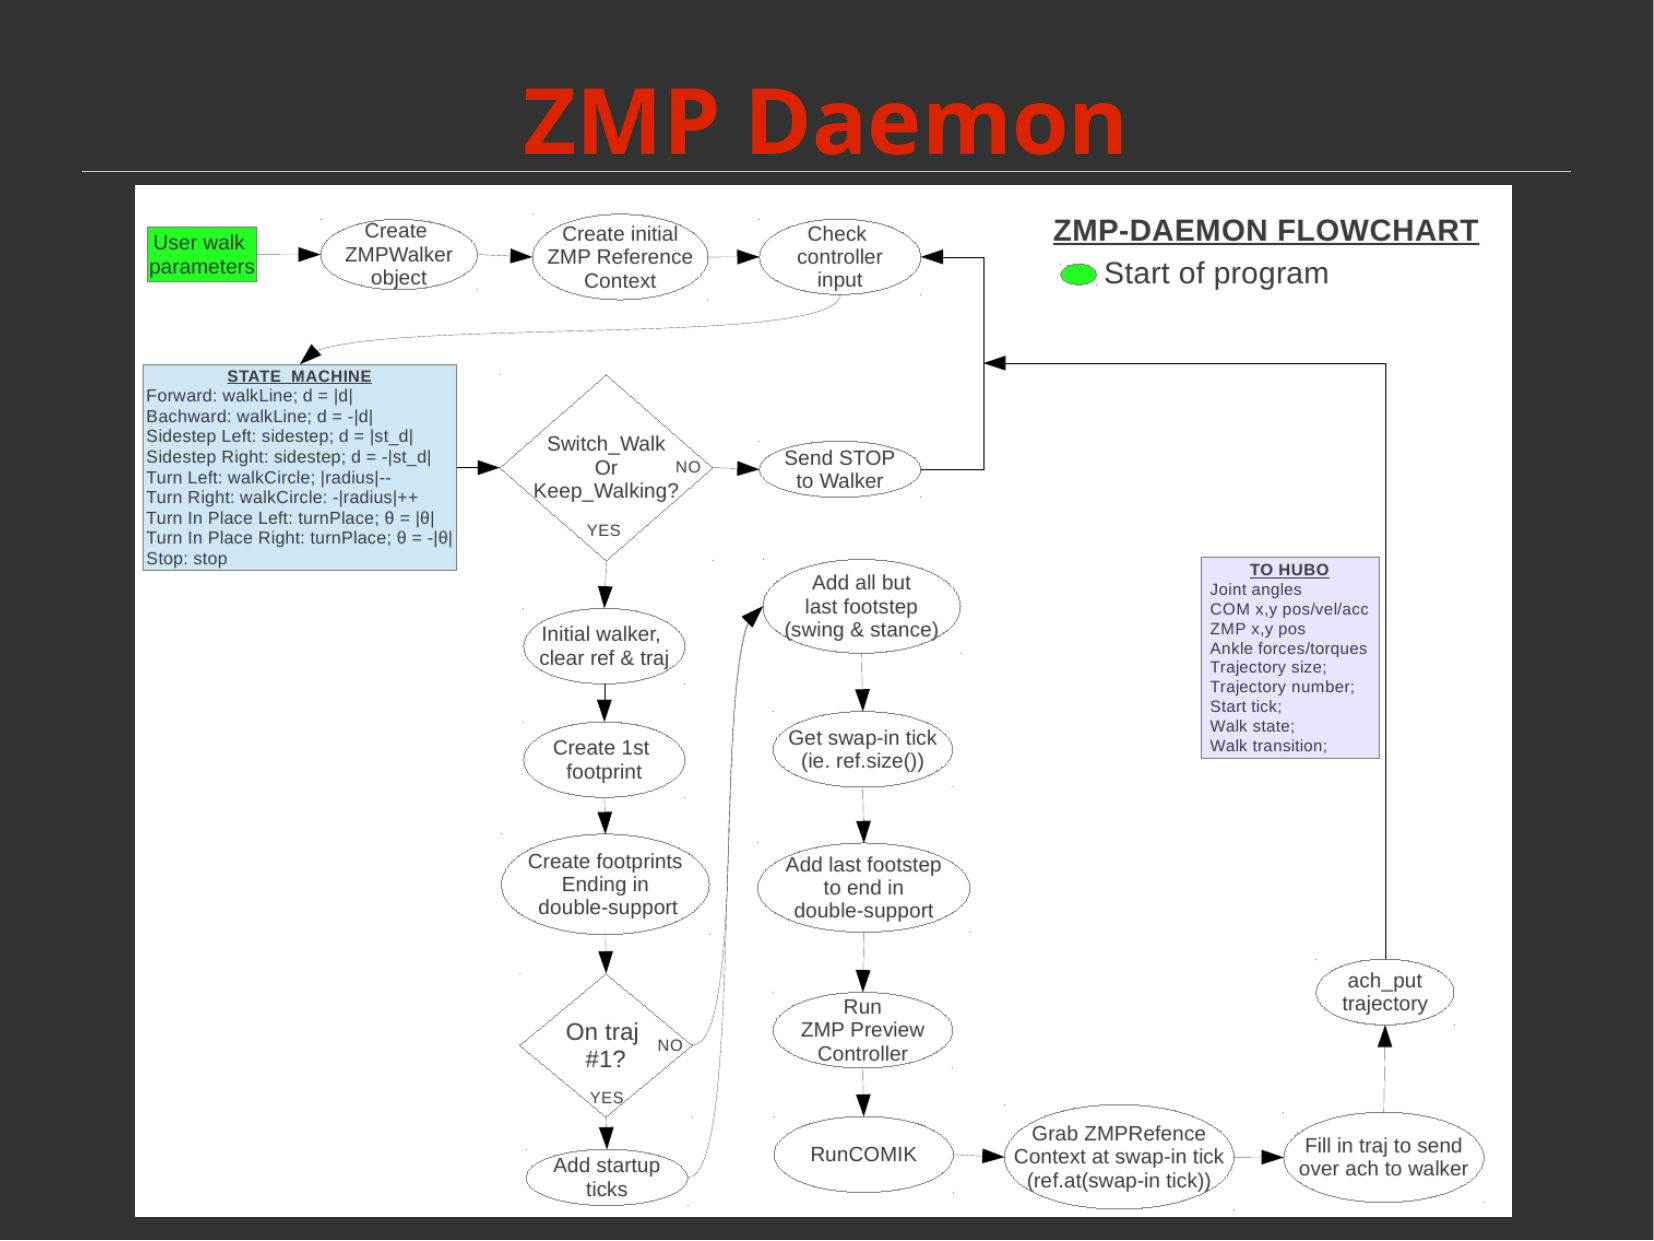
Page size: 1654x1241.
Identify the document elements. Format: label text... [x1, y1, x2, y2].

title ZMP Daemon [82, 49, 1571, 189]
picture [135, 185, 1512, 1217]
